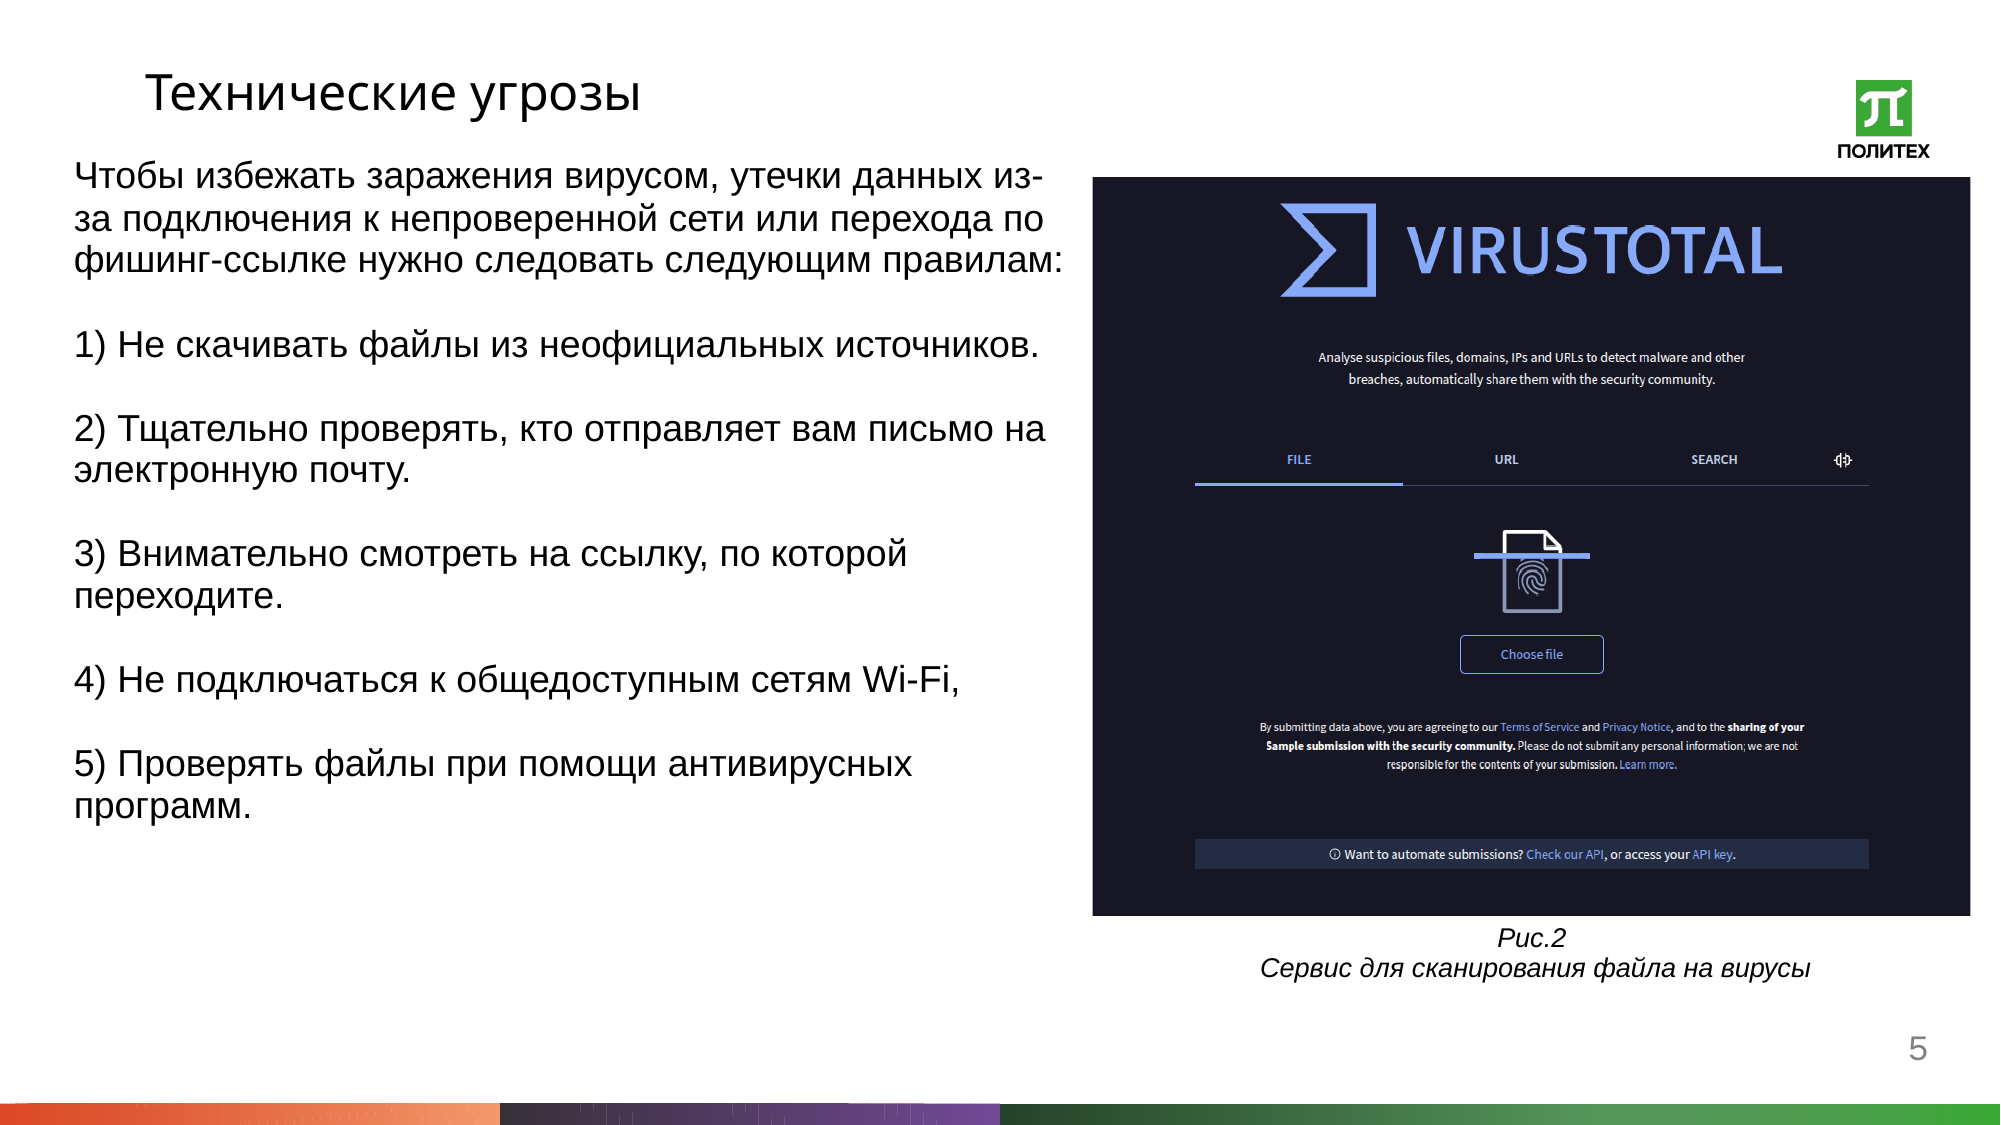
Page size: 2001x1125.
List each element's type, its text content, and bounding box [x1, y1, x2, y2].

text_box [1093, 177, 1970, 915]
text_box Рис.2 Сервис для сканирования файла на вирусы [1092, 915, 1979, 991]
text_box Чтобы избежать заражения вирусом, утечки данных из-за подключения к непроверенной сети или перехода по фишинг-ссылке нужно следовать следующим правилам: 1) Не скачивать файлы из неофициальных источников. 2) Тщательно проверять, кто отправляет вам письмо на электронную почту. 3) Внимательно смотреть на ссылку, по которой переходите. 4) Не подключаться к общедоступным сетям Wi-Fi, 5) Проверять файлы при помощи антивирусных программ. [59, 147, 1093, 1034]
picture [1838, 80, 1930, 158]
slide_number <number> [1493, 1018, 1944, 1079]
text_box Технические угрозы [130, 60, 1834, 160]
